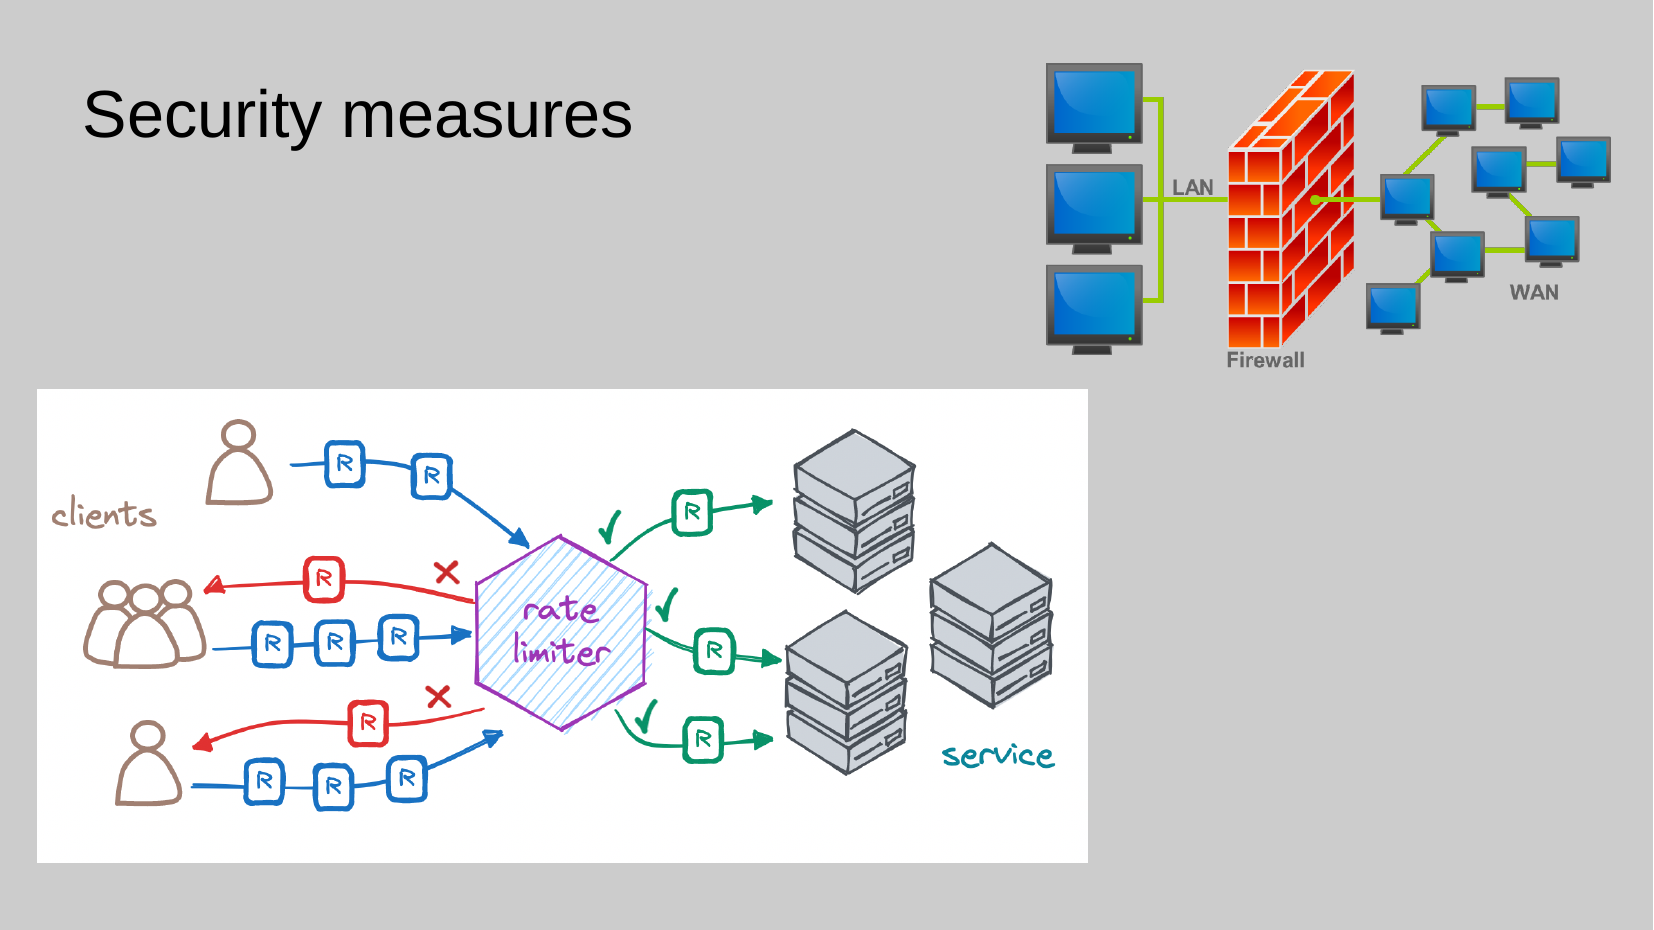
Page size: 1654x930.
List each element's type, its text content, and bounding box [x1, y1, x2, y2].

picture [1046, 63, 1612, 375]
title Security measures [82, 37, 1571, 193]
picture [37, 389, 1088, 863]
